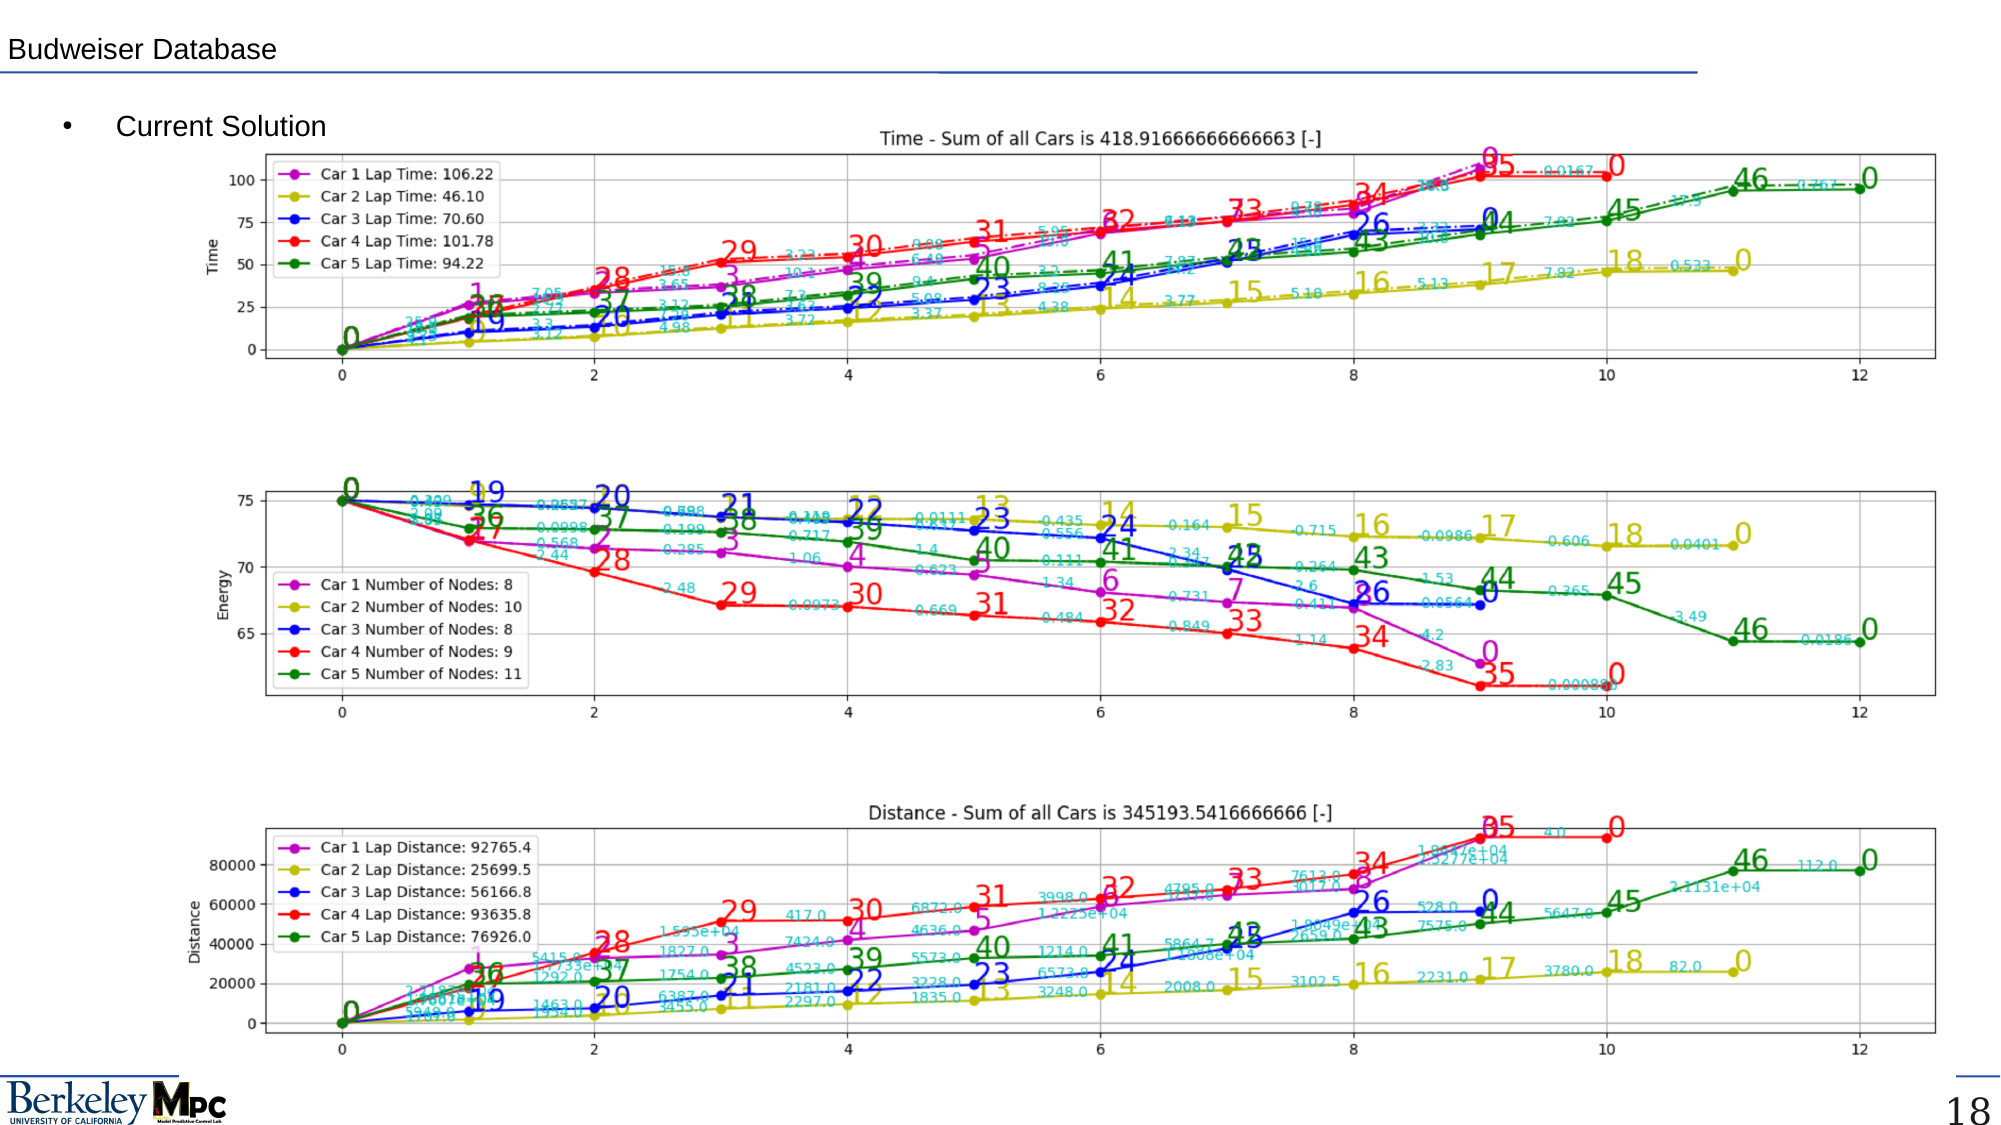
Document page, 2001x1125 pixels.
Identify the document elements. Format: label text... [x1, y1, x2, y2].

title Budweiser Database [7, 7, 1930, 92]
list Current Solution [44, 110, 1928, 1054]
picture [0, 112, 1956, 1125]
